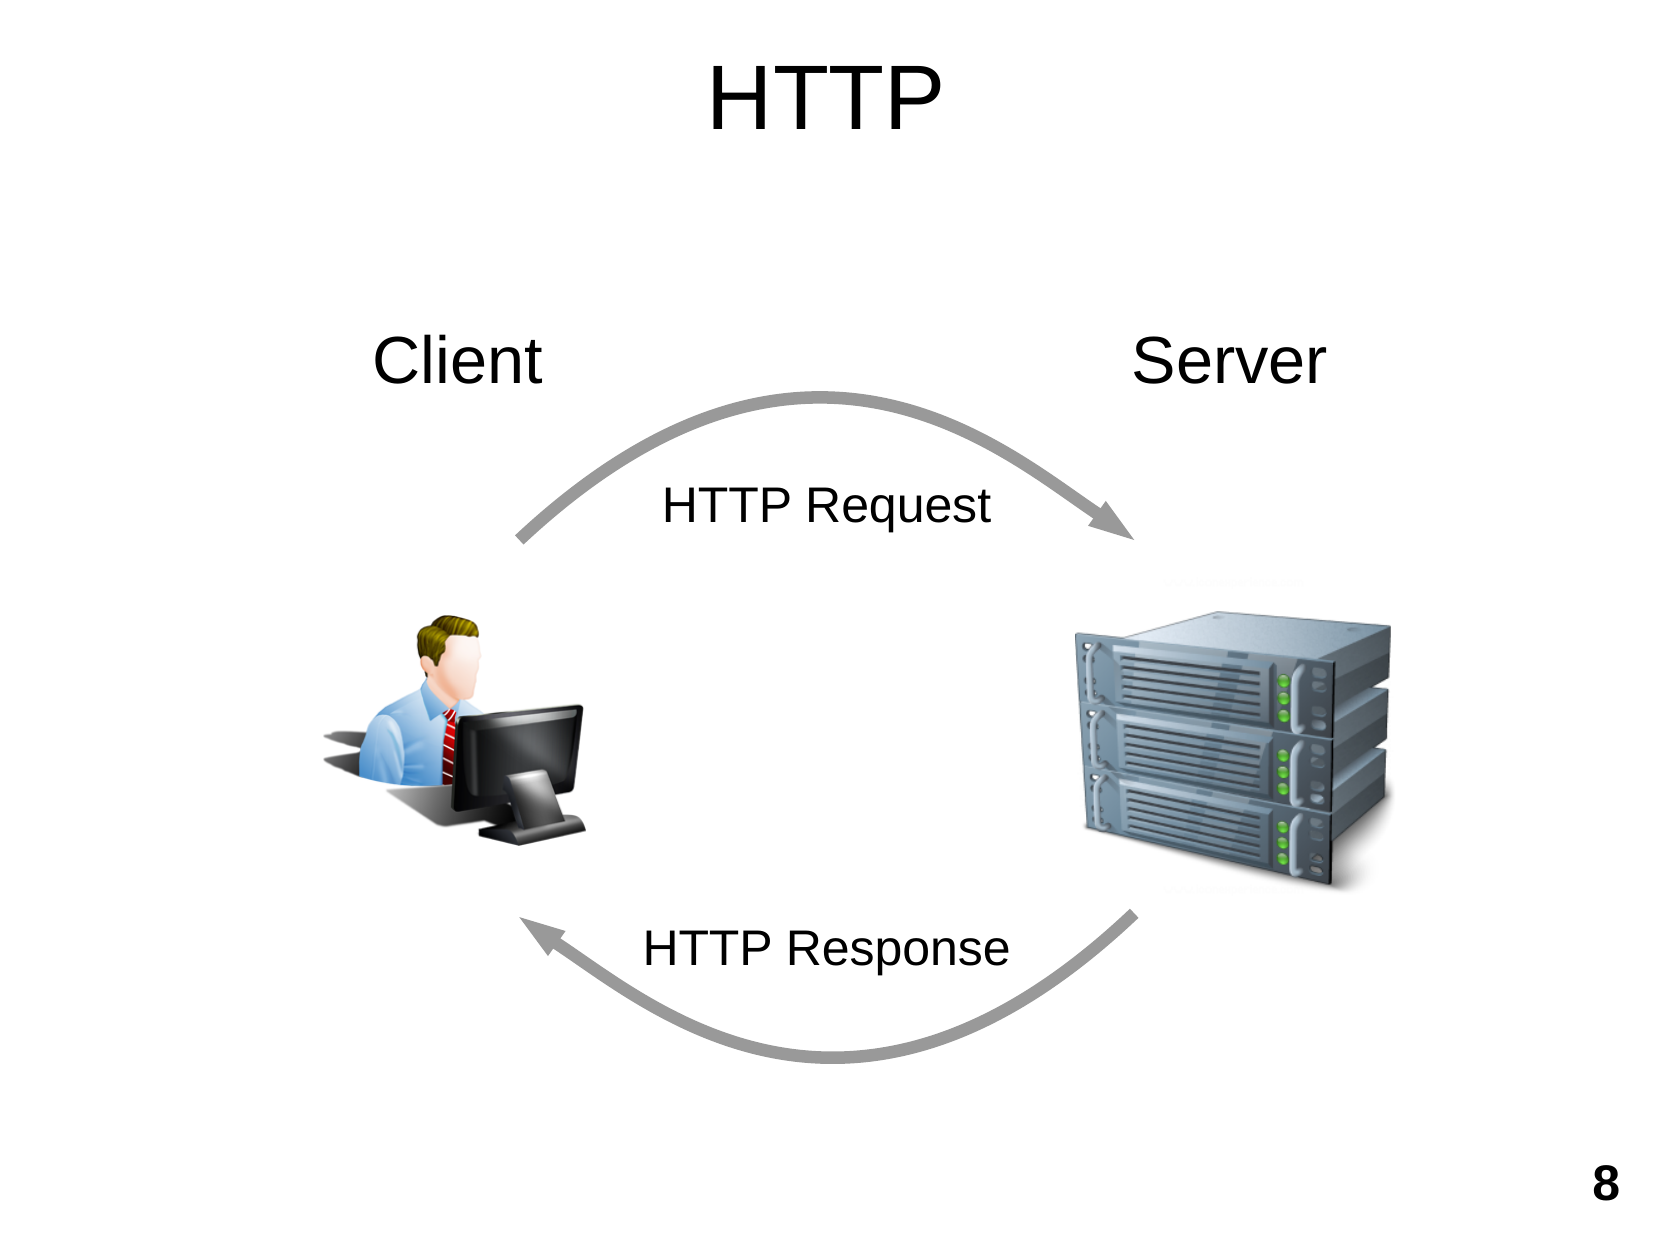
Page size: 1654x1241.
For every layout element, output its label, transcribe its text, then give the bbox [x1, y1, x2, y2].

title HTTP [82, 15, 1571, 181]
text_box Server [840, 315, 1621, 406]
text_box HTTP Response [627, 913, 1026, 984]
picture [322, 615, 586, 846]
text_box Client [75, 315, 840, 406]
text_box HTTP Request [647, 469, 1007, 541]
picture [1075, 575, 1396, 896]
